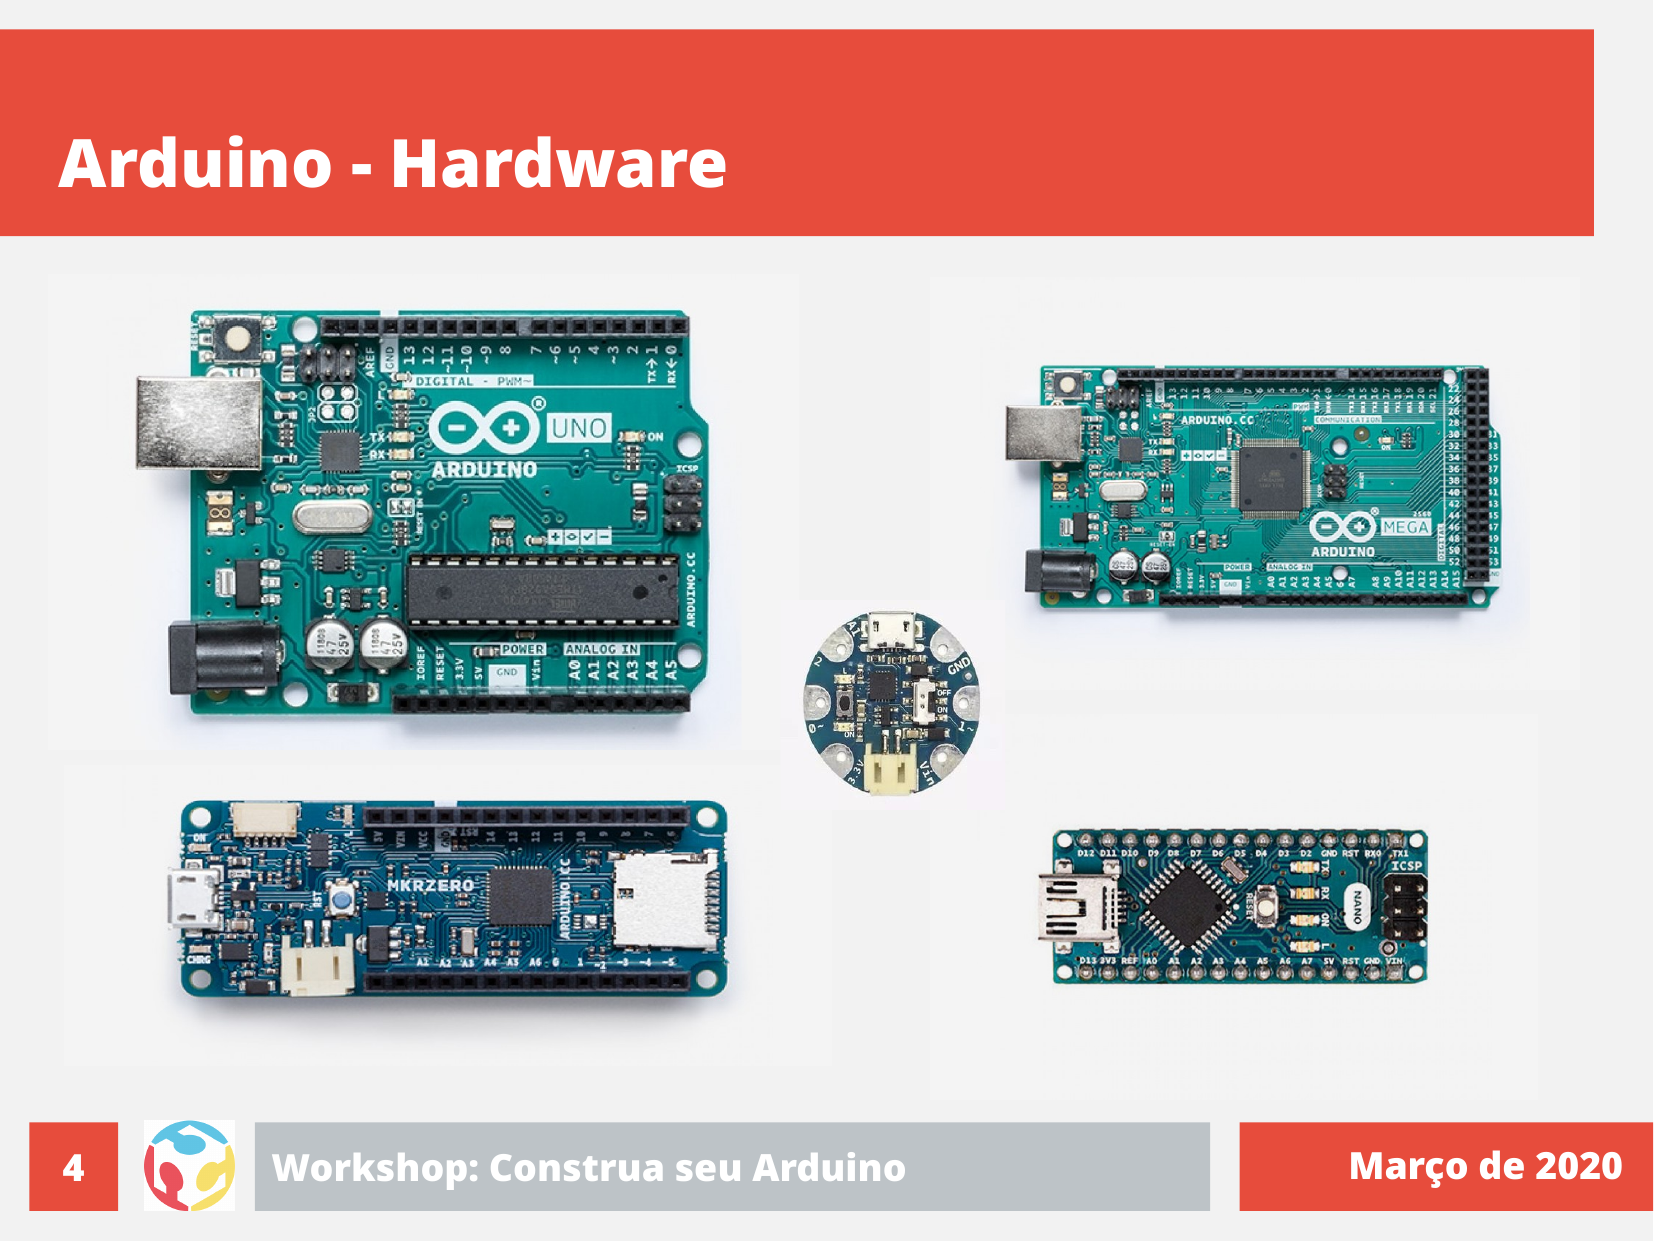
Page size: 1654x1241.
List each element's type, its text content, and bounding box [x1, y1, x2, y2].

picture [48, 274, 1580, 1100]
title Arduino - Hardware [58, 59, 1594, 207]
picture [144, 1120, 235, 1211]
